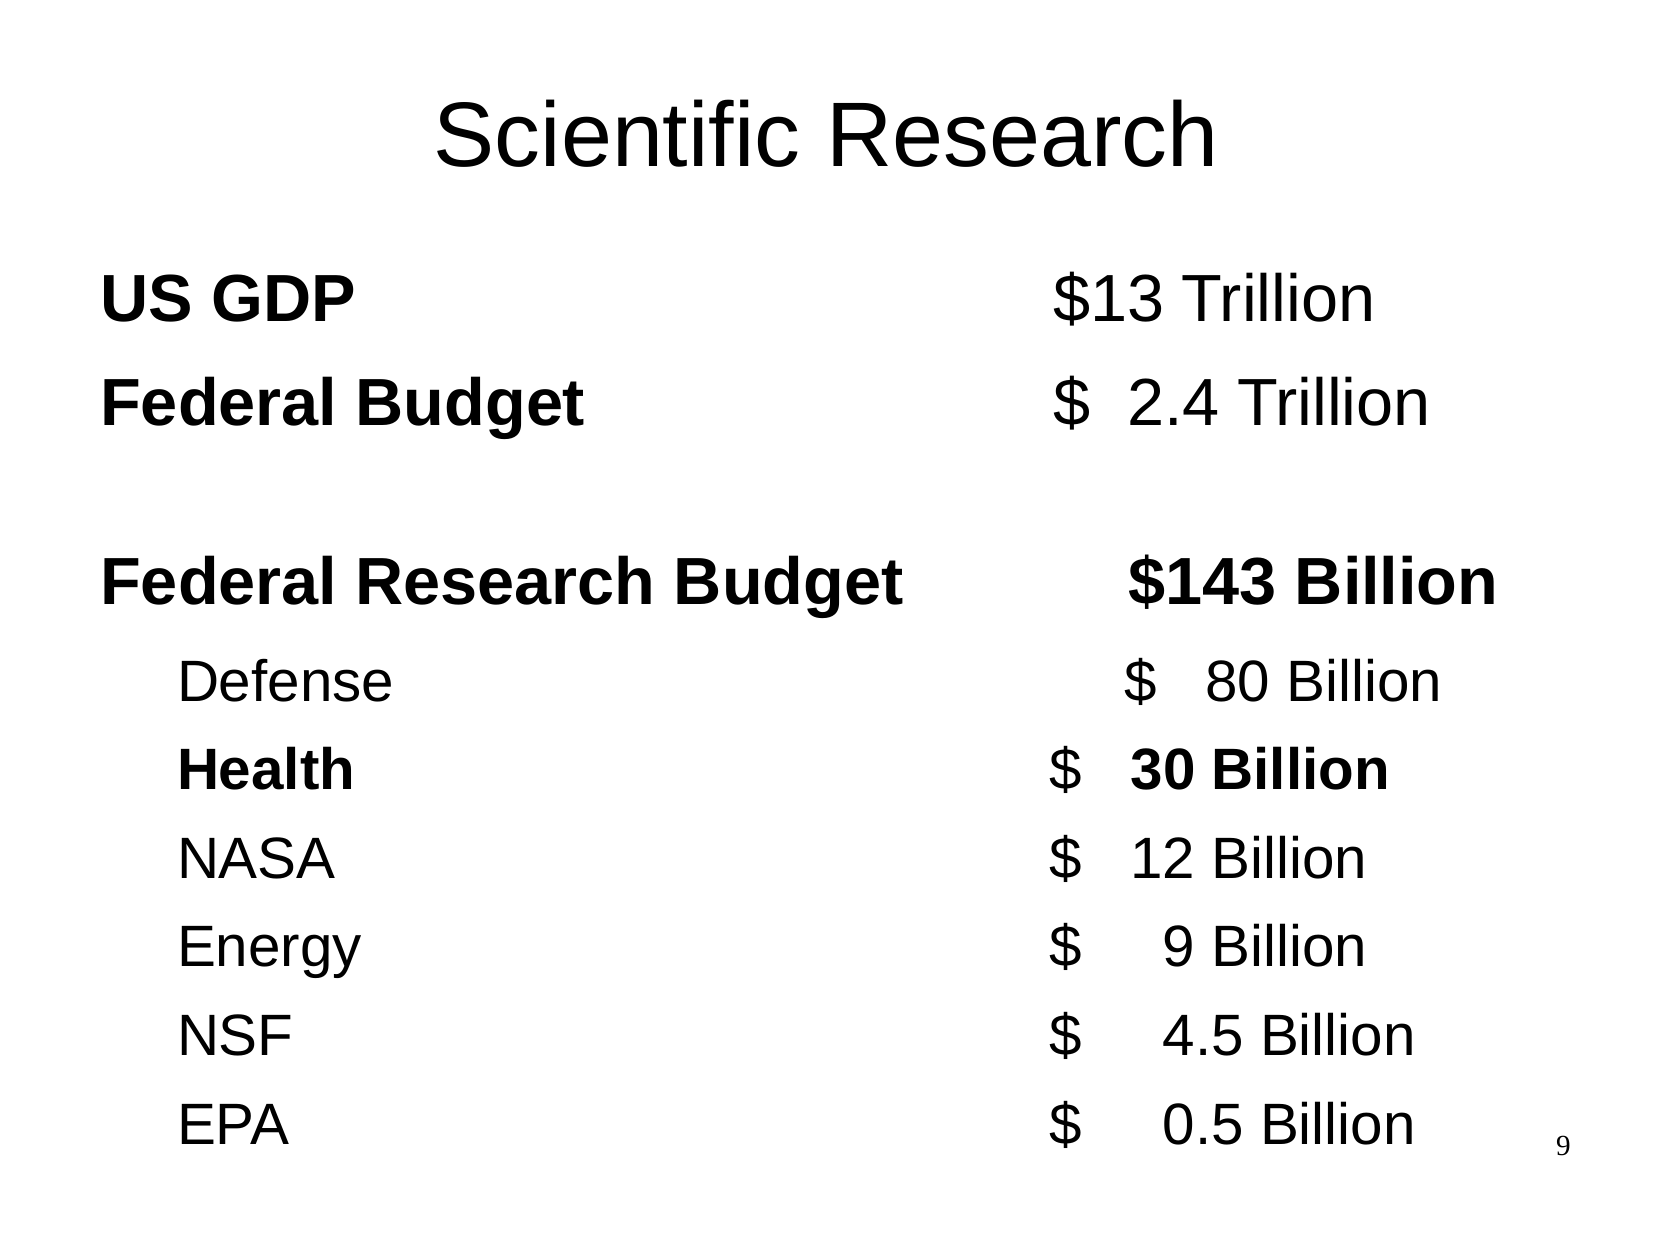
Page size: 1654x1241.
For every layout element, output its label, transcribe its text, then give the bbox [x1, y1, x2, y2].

title Scientific Research [82, 39, 1571, 232]
list US GDP $13 Trillion Federal Budget $ 2.4 Trillion Federal Research Budget $143 Billion Defense $ 80 Billion Health $ 30 Billion NASA $ 12 Billion Energy $ 9 Billion NSF $ 4.5 Billion EPA $ 0.5 Billion [82, 260, 1571, 1157]
